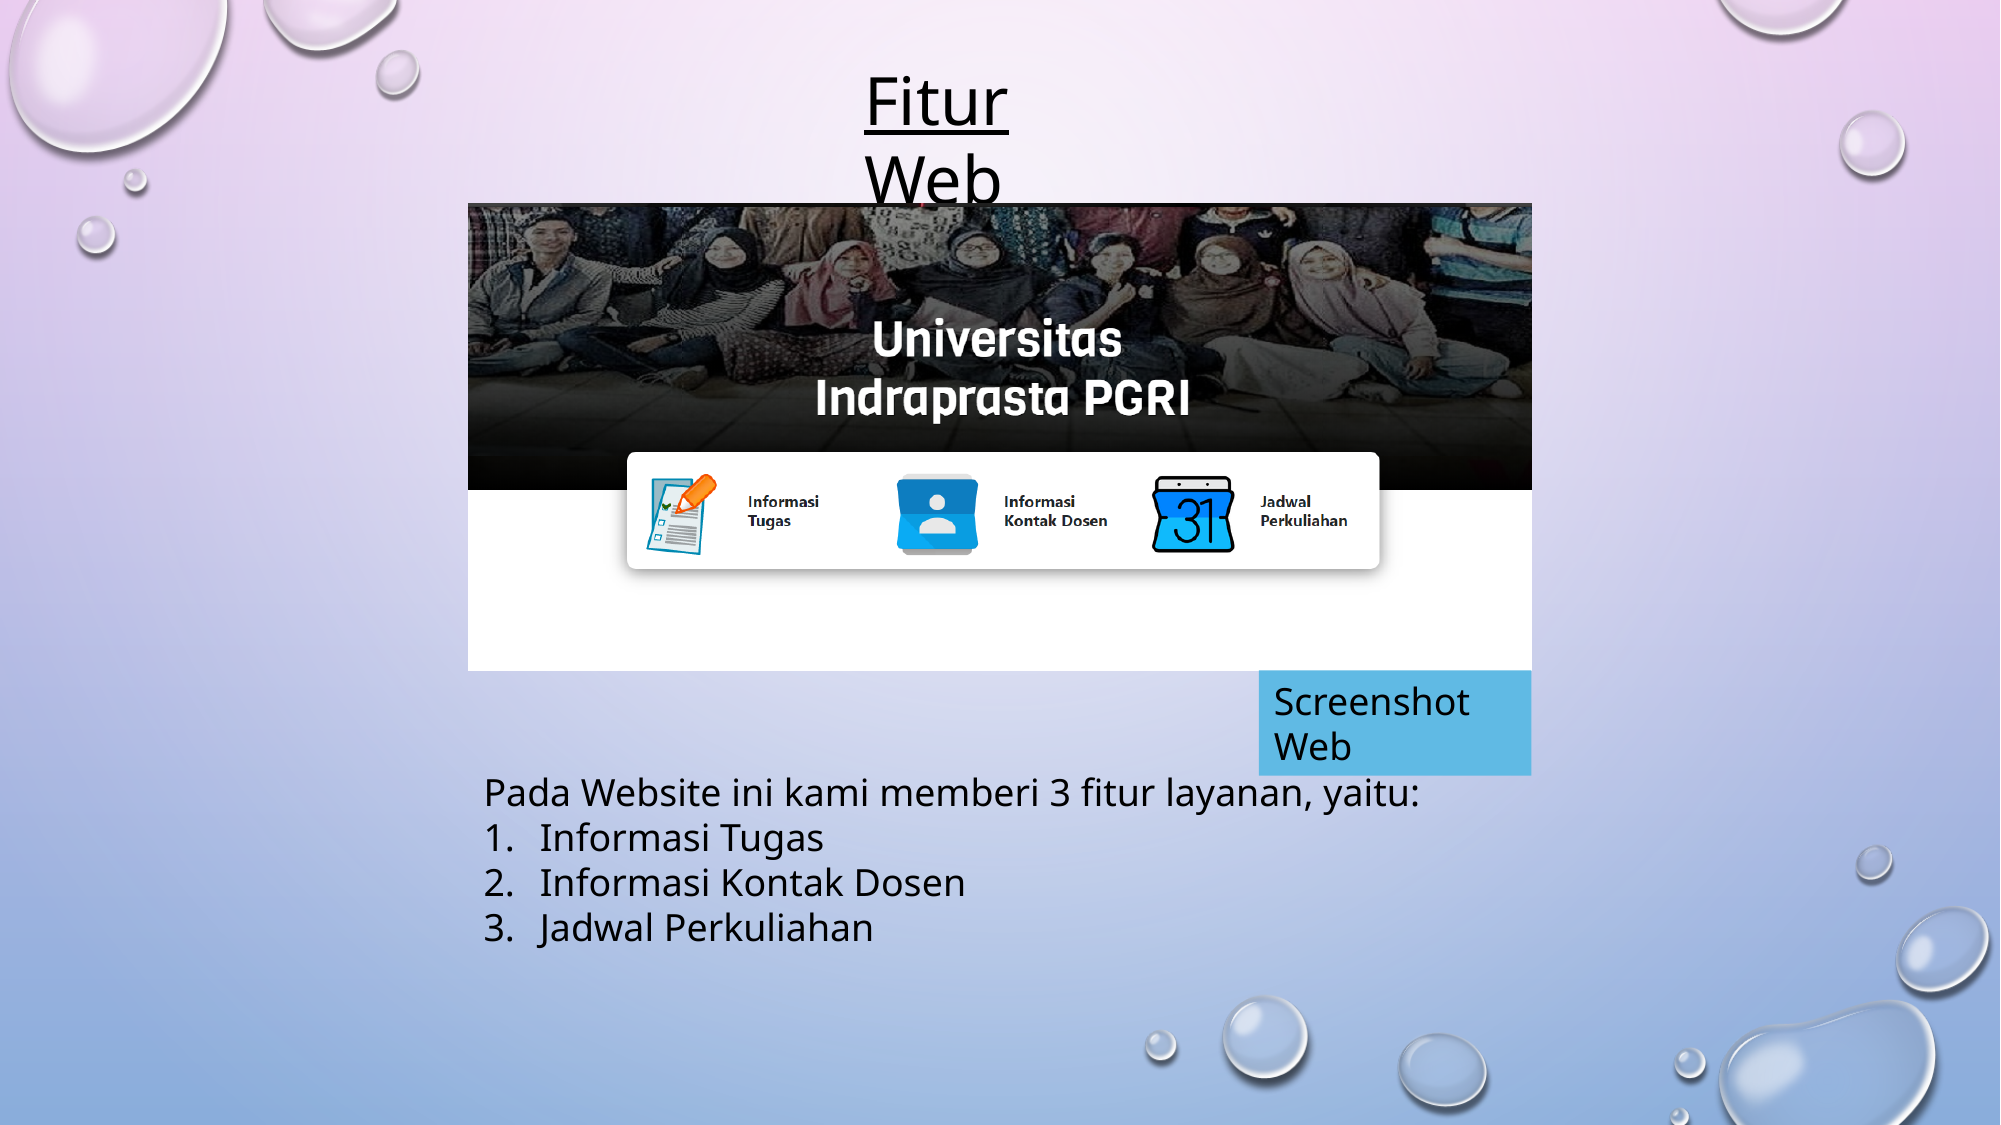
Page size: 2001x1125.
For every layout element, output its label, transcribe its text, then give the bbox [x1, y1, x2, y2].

text_box Pada Website ini kami memberi 3 fitur layanan, yaitu: Informasi Tugas Informasi Kontak Dosen Jadwal Perkuliahan [468, 761, 1532, 959]
text_box Screenshot Web [1258, 670, 1532, 732]
text_box Fitur Web [849, 50, 1151, 147]
picture [468, 203, 1532, 671]
